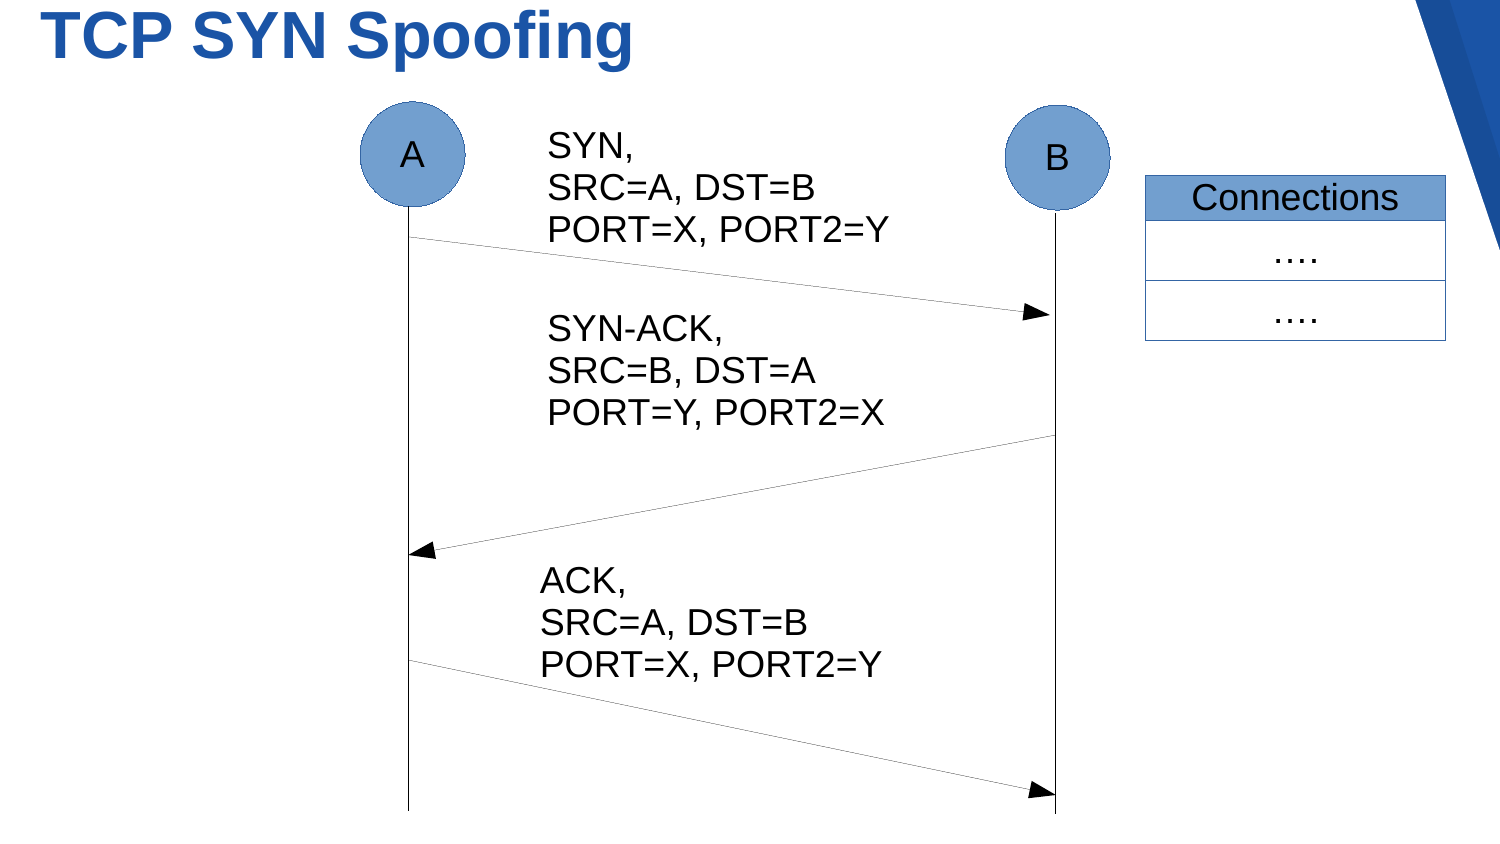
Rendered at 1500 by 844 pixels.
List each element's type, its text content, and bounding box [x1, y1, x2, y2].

text_box B [1006, 105, 1111, 211]
text_box SYN, SRC=A, DST=B PORT=X, PORT2=Y [532, 117, 1006, 300]
text_box Connections [1145, 175, 1446, 220]
text_box …. [1145, 220, 1446, 281]
text_box SYN-ACK, SRC=B, DST=A PORT=Y, PORT2=X [532, 300, 1006, 483]
text_box …. [1145, 281, 1446, 341]
text_box ACK, SRC=A, DST=B PORT=X, PORT2=Y [525, 552, 998, 736]
title TCP SYN Spoofing [25, 19, 814, 87]
text_box A [360, 101, 466, 207]
